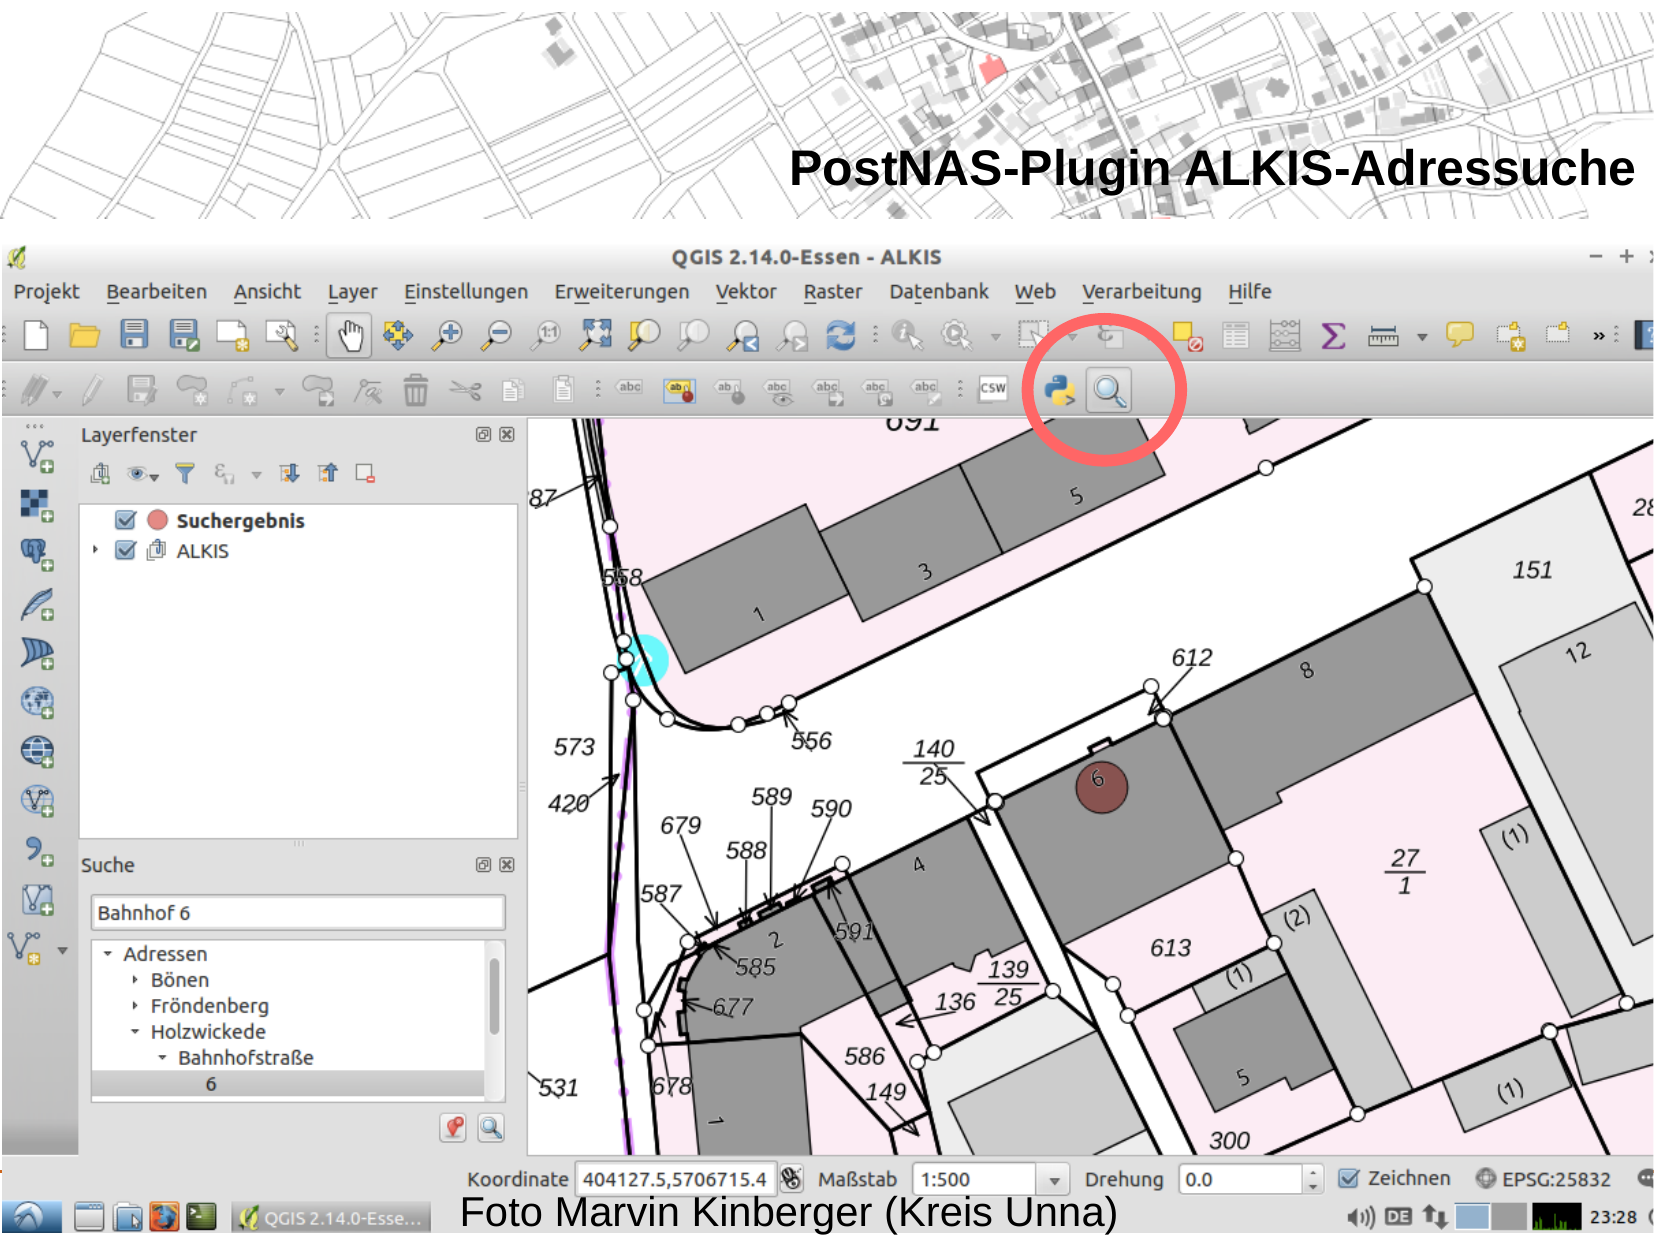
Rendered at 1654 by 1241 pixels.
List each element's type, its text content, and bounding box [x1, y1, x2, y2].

text_box Foto Marvin Kinberger (Kreis Unna) [337, 1181, 1134, 1241]
picture [2, 244, 1654, 1233]
title PostNAS-Plugin ALKIS-Adressuche [249, 123, 1637, 213]
